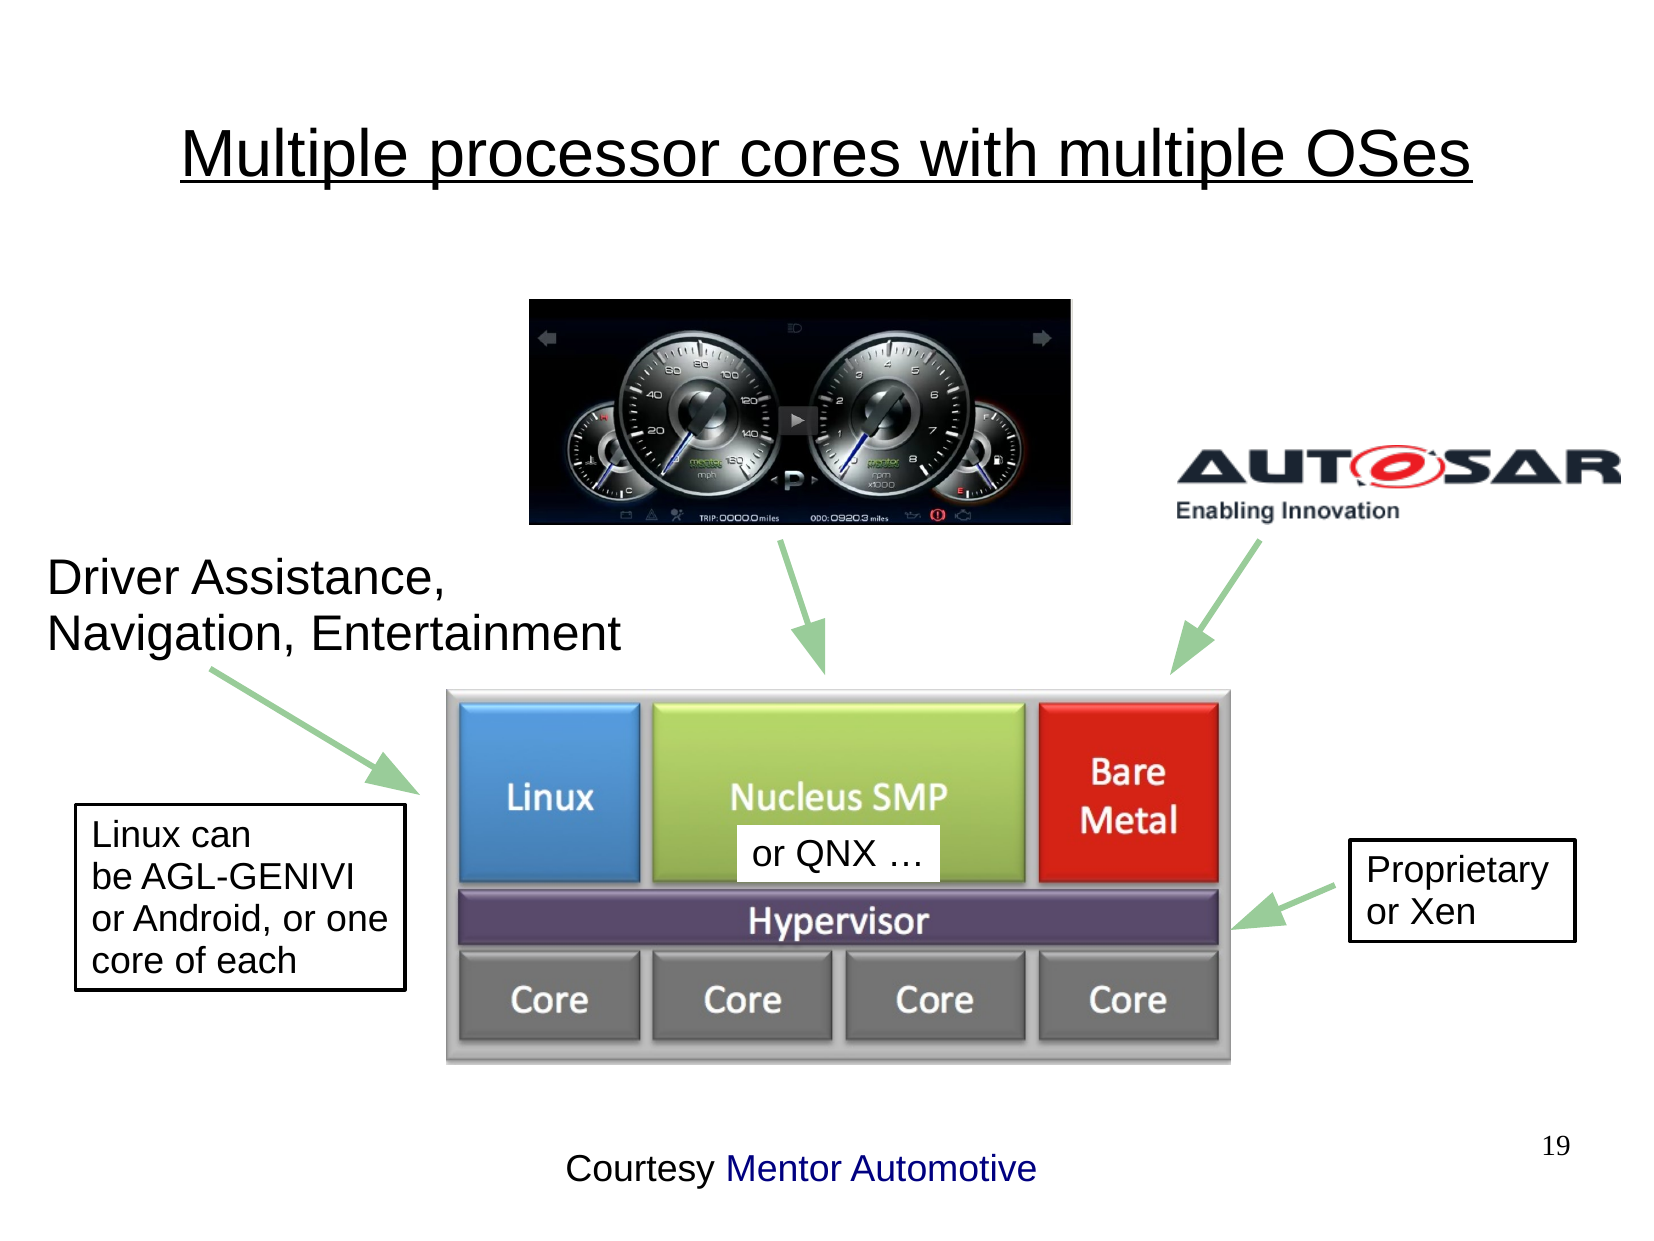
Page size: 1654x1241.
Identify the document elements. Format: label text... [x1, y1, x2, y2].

picture [1177, 445, 1621, 526]
text_box Driver Assistance, Navigation, Entertainment [31, 542, 646, 669]
text_box Courtesy Mentor Automotive [550, 1140, 1052, 1197]
text_box Proprietary or Xen [1350, 840, 1576, 942]
text_box or QNX … [737, 825, 940, 882]
text_box Linux can be AGL-GENIVI or Android, or one core of each [75, 804, 406, 991]
picture [529, 299, 1073, 526]
picture [446, 689, 1231, 1066]
title Multiple processor cores with multiple OSes [82, 49, 1571, 257]
